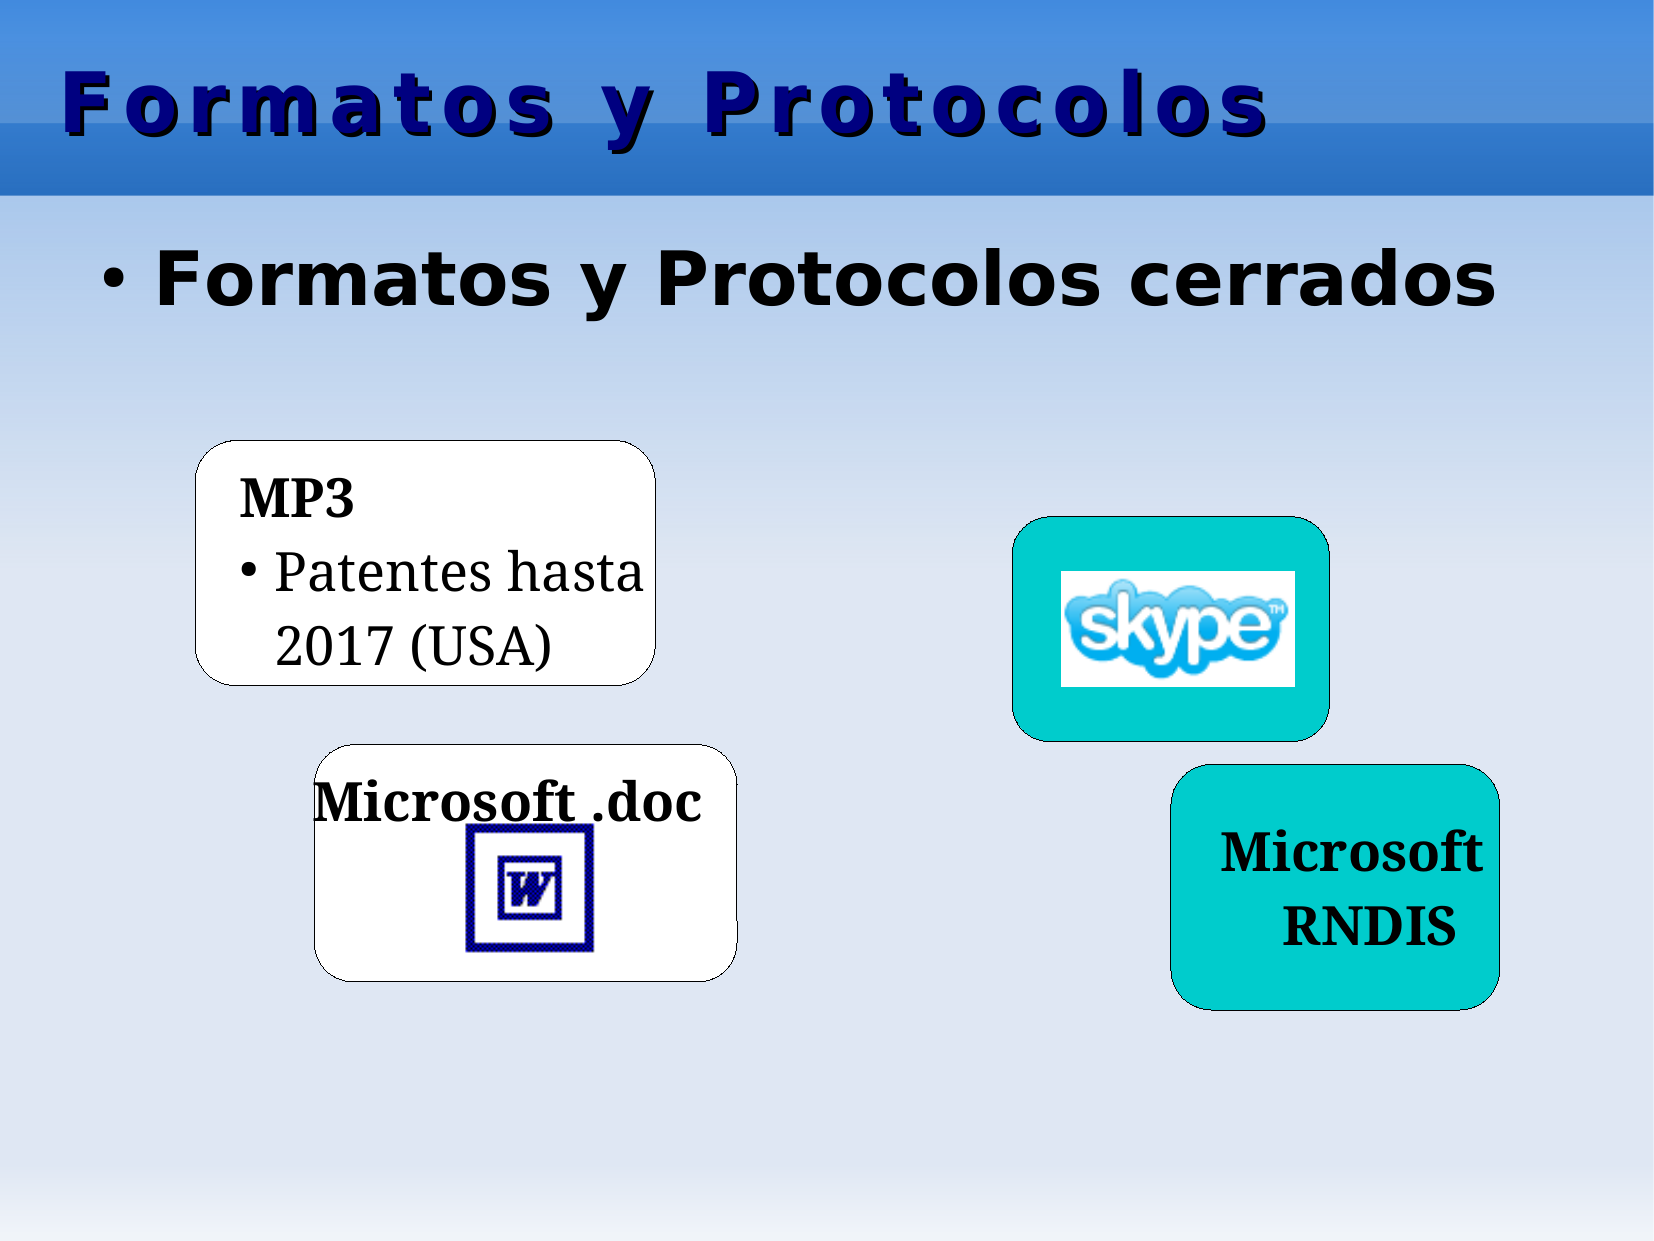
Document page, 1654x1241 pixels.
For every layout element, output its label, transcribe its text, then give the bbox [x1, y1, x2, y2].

text_box MP3 Patentes hasta 2017 (USA) [195, 440, 656, 686]
picture [0, 0, 1654, 1241]
text_box [1012, 516, 1330, 742]
text_box Microsoft .doc [314, 744, 738, 982]
title Formatos y Protocolos [59, 29, 1654, 178]
text_box Microsoft RNDIS [1170, 764, 1500, 1011]
list Formatos y Protocolos cerrados [82, 236, 1565, 1109]
